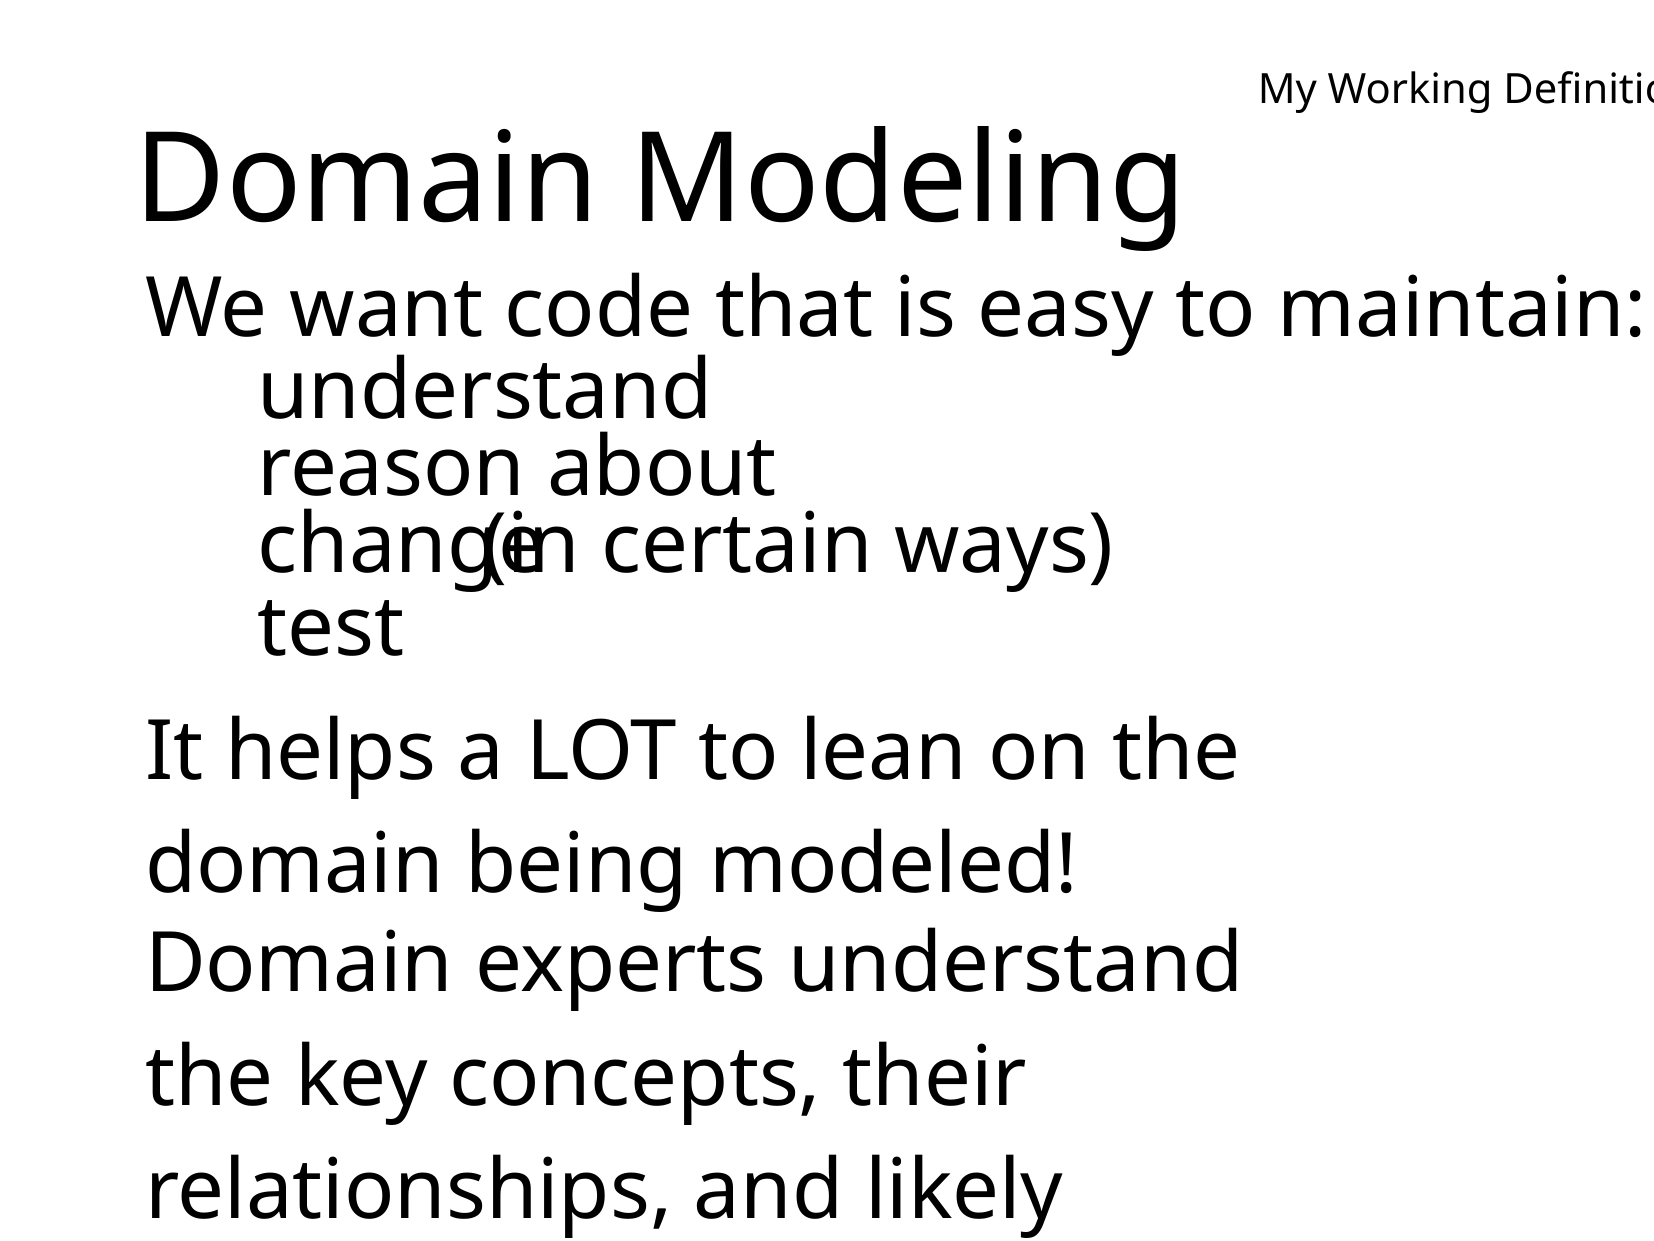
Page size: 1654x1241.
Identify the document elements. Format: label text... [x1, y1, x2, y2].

text_box reason about [242, 399, 656, 476]
text_box Domain experts understand the key concepts, their relationships, and likely areas for change. [130, 895, 1261, 1139]
text_box It helps a LOT to lean on the domain being modeled! [130, 682, 1336, 851]
text_box test [242, 558, 390, 650]
text_box change [242, 476, 467, 568]
text_box My Working Definition [1243, 51, 1593, 106]
text_box (in certain ways) [467, 476, 994, 568]
text_box understand [242, 322, 594, 399]
text_box We want code that is easy to maintain: [130, 239, 1338, 331]
text_box Domain Modeling [120, 80, 885, 211]
